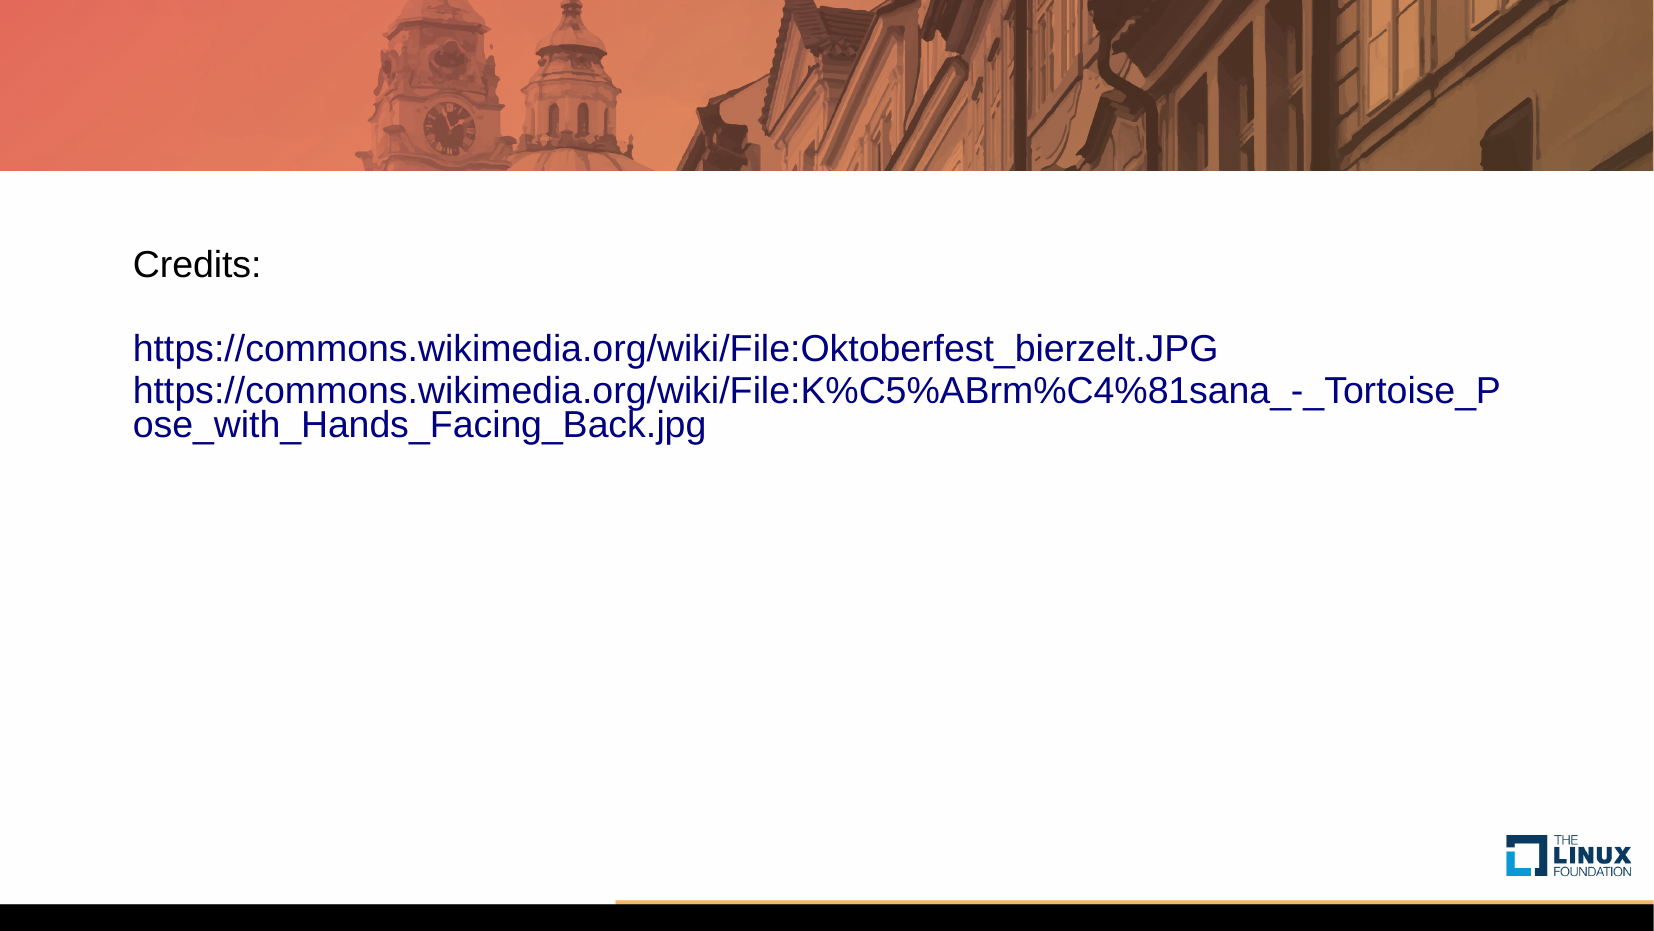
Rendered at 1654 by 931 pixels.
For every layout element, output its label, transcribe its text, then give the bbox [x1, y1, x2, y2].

text_box Credits: https://commons.wikimedia.org/wiki/File:Oktoberfest_bierzelt.JPG https://commons.wikimedia.org/wiki/File:K%C5%ABrm%C4%81sana_-_Tortoise_Pose_with_Hands_Facing_Back.jpg [118, 236, 1536, 497]
picture [0, 0, 1654, 931]
